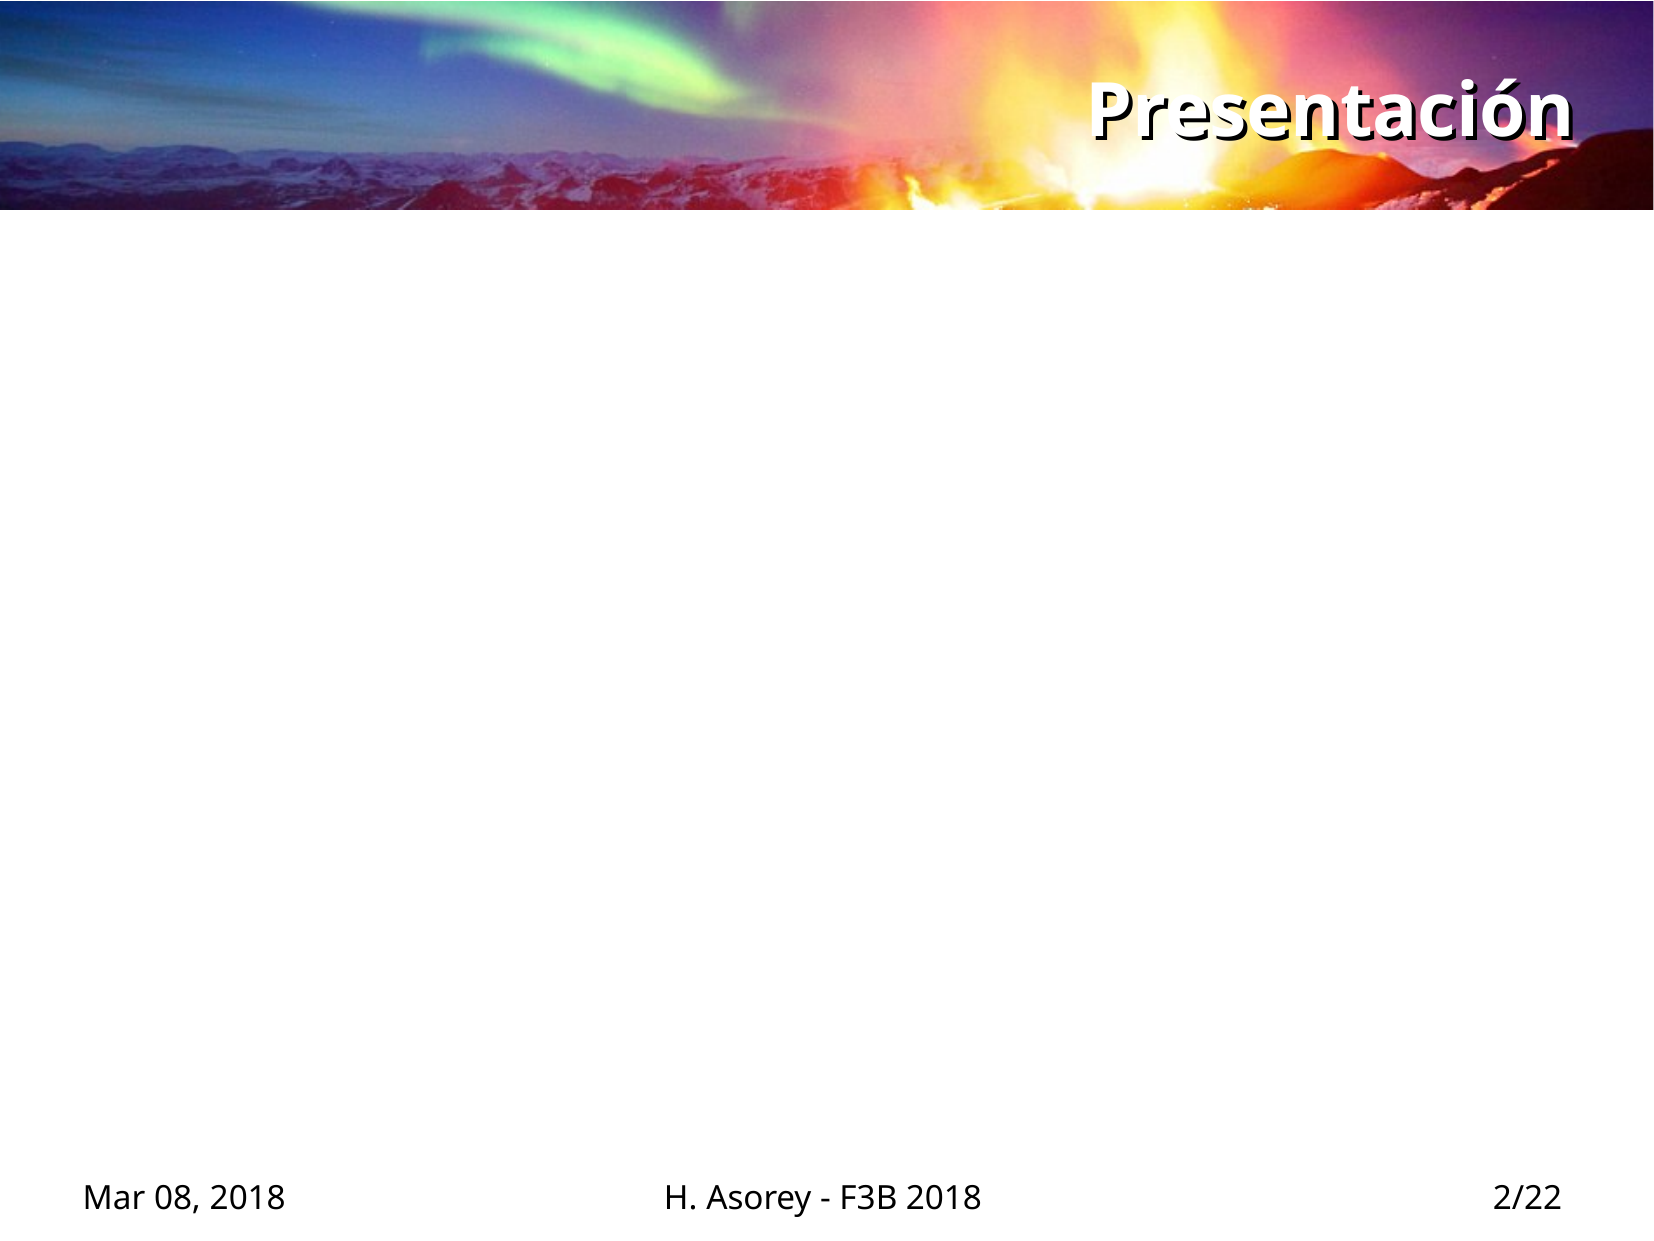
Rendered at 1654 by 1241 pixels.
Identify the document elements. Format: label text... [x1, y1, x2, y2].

picture [0, 1, 1654, 210]
title Presentación [86, 34, 1576, 181]
